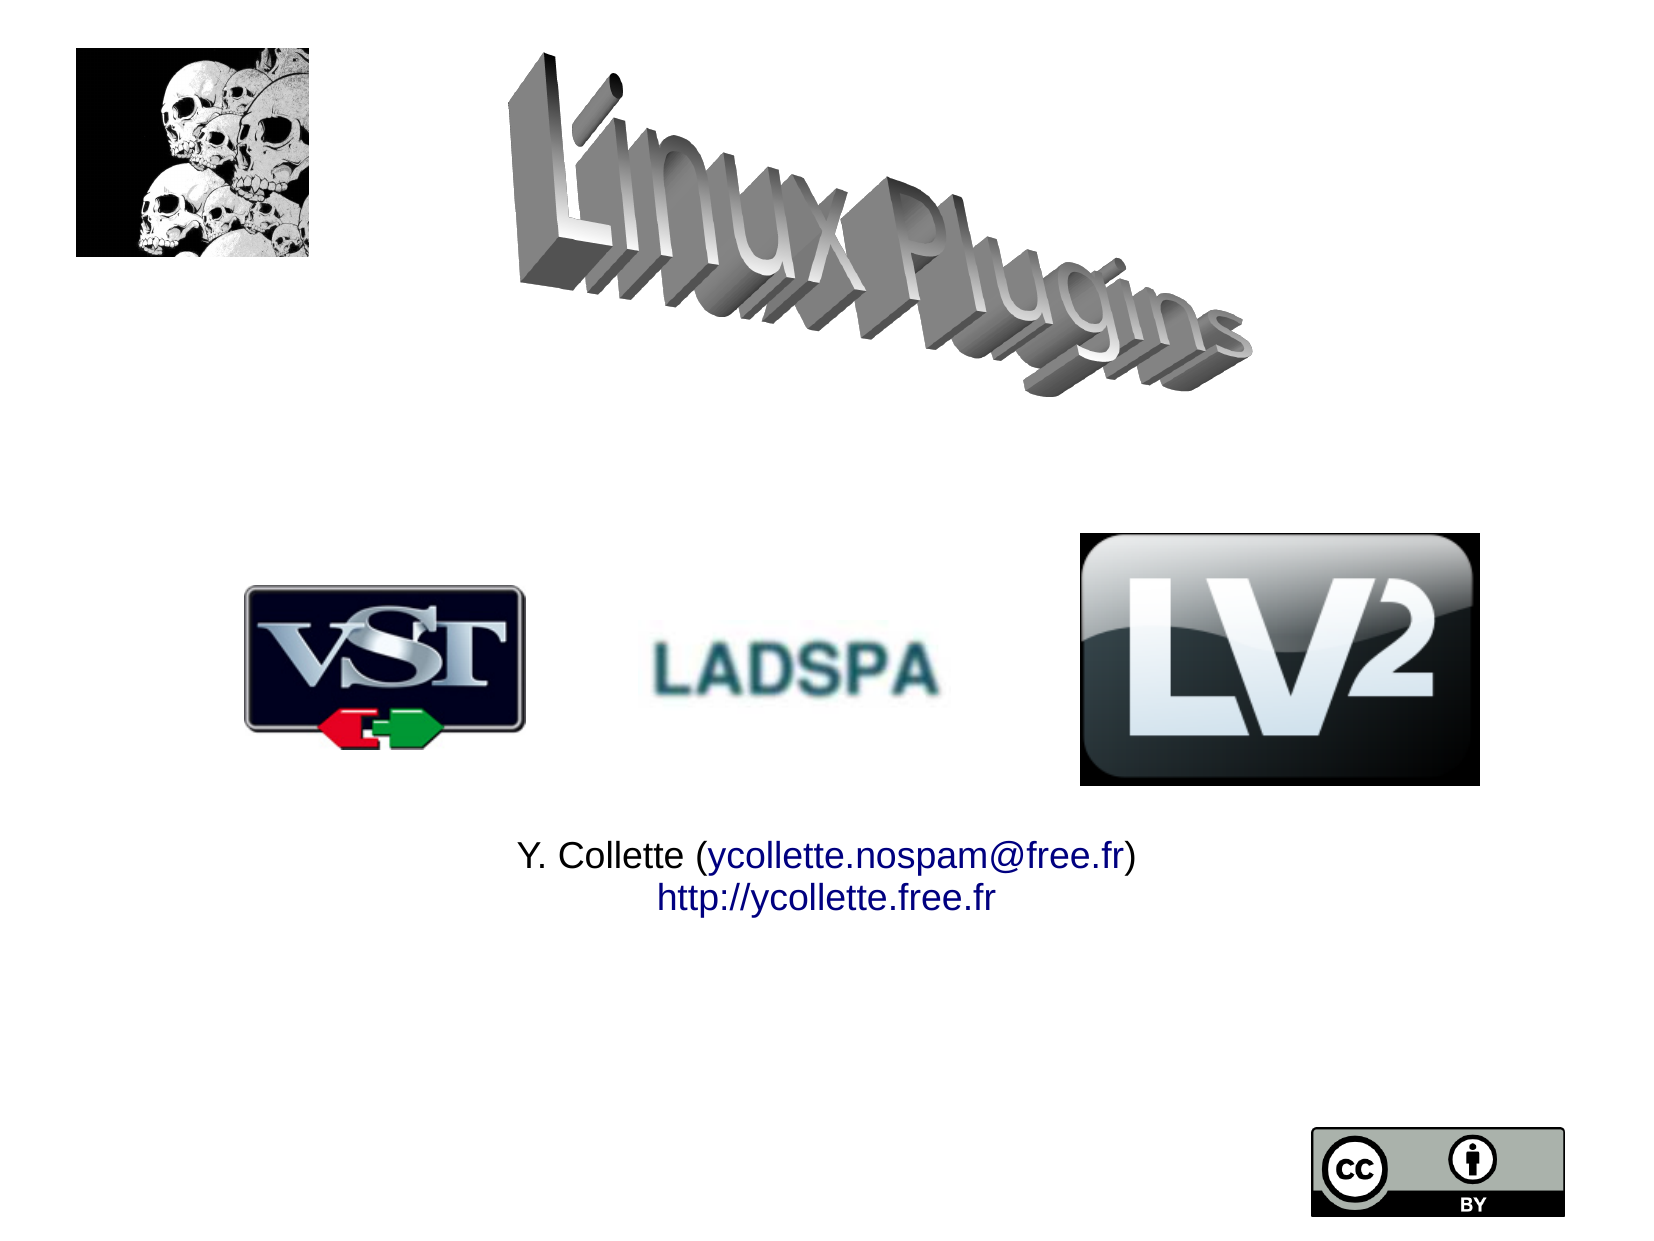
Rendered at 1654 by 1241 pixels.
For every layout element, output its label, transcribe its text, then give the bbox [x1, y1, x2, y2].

picture [638, 620, 951, 714]
picture [1080, 533, 1480, 786]
text_box Y. Collette (ycollette.nospam@free.fr) http://ycollette.free.fr [496, 826, 1158, 926]
picture [1311, 1127, 1565, 1217]
picture [244, 585, 526, 751]
picture [76, 48, 309, 257]
